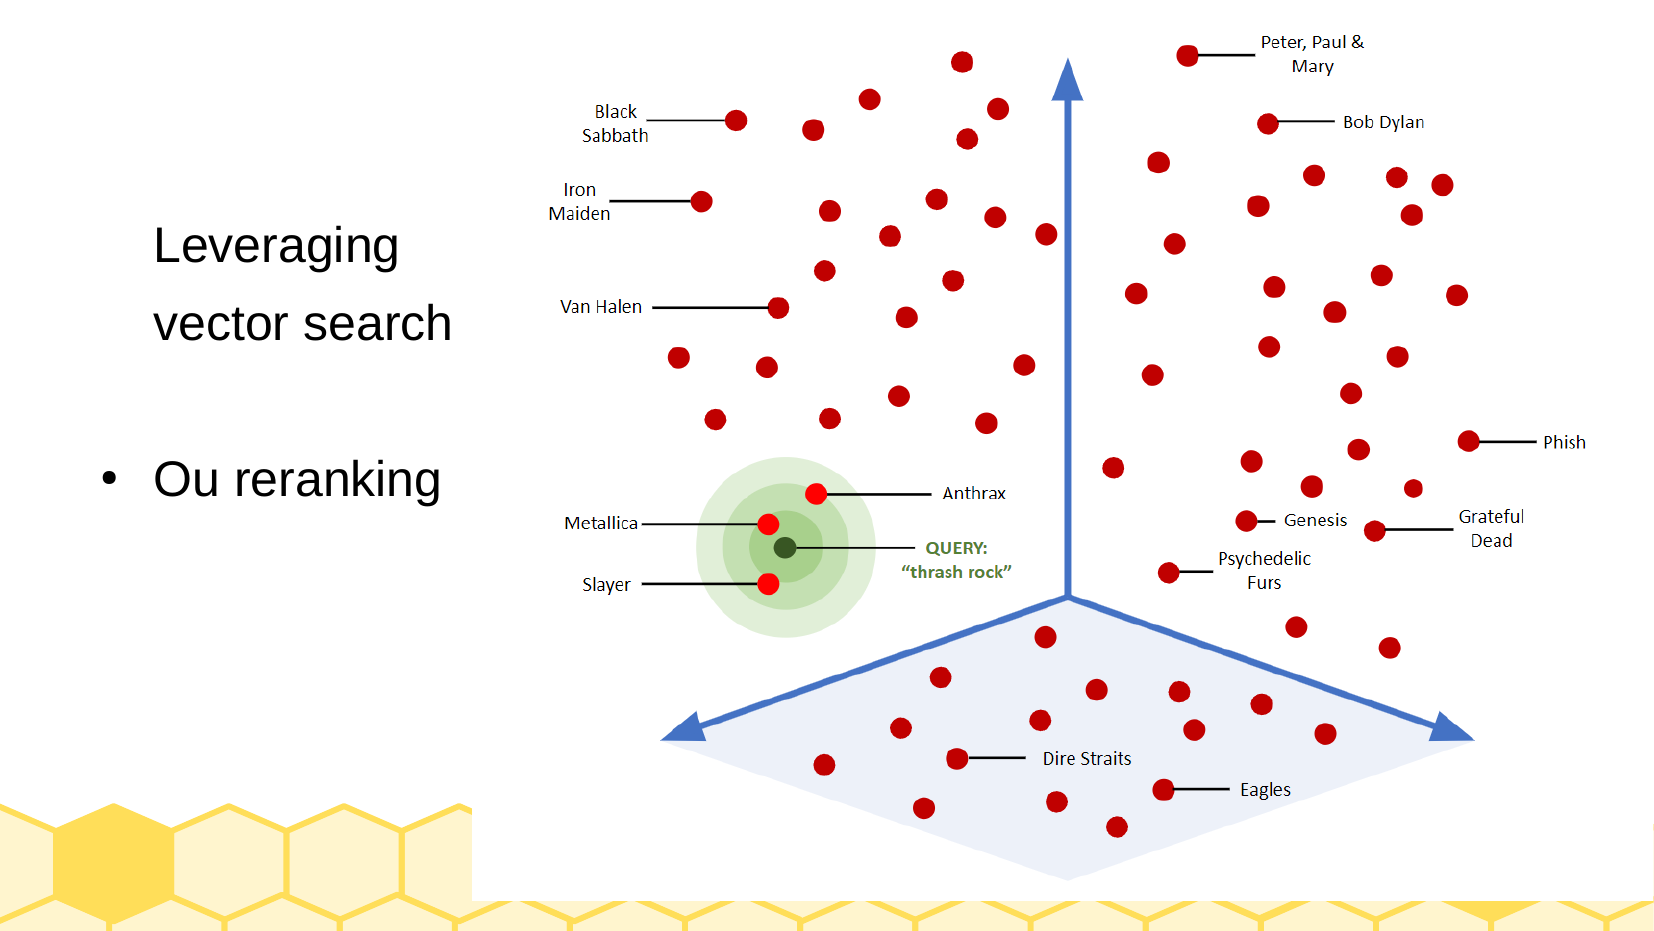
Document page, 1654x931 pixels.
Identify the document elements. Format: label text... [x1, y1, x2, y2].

picture [472, 0, 1654, 901]
list Leveraging vector search Ou reranking [82, 217, 472, 758]
